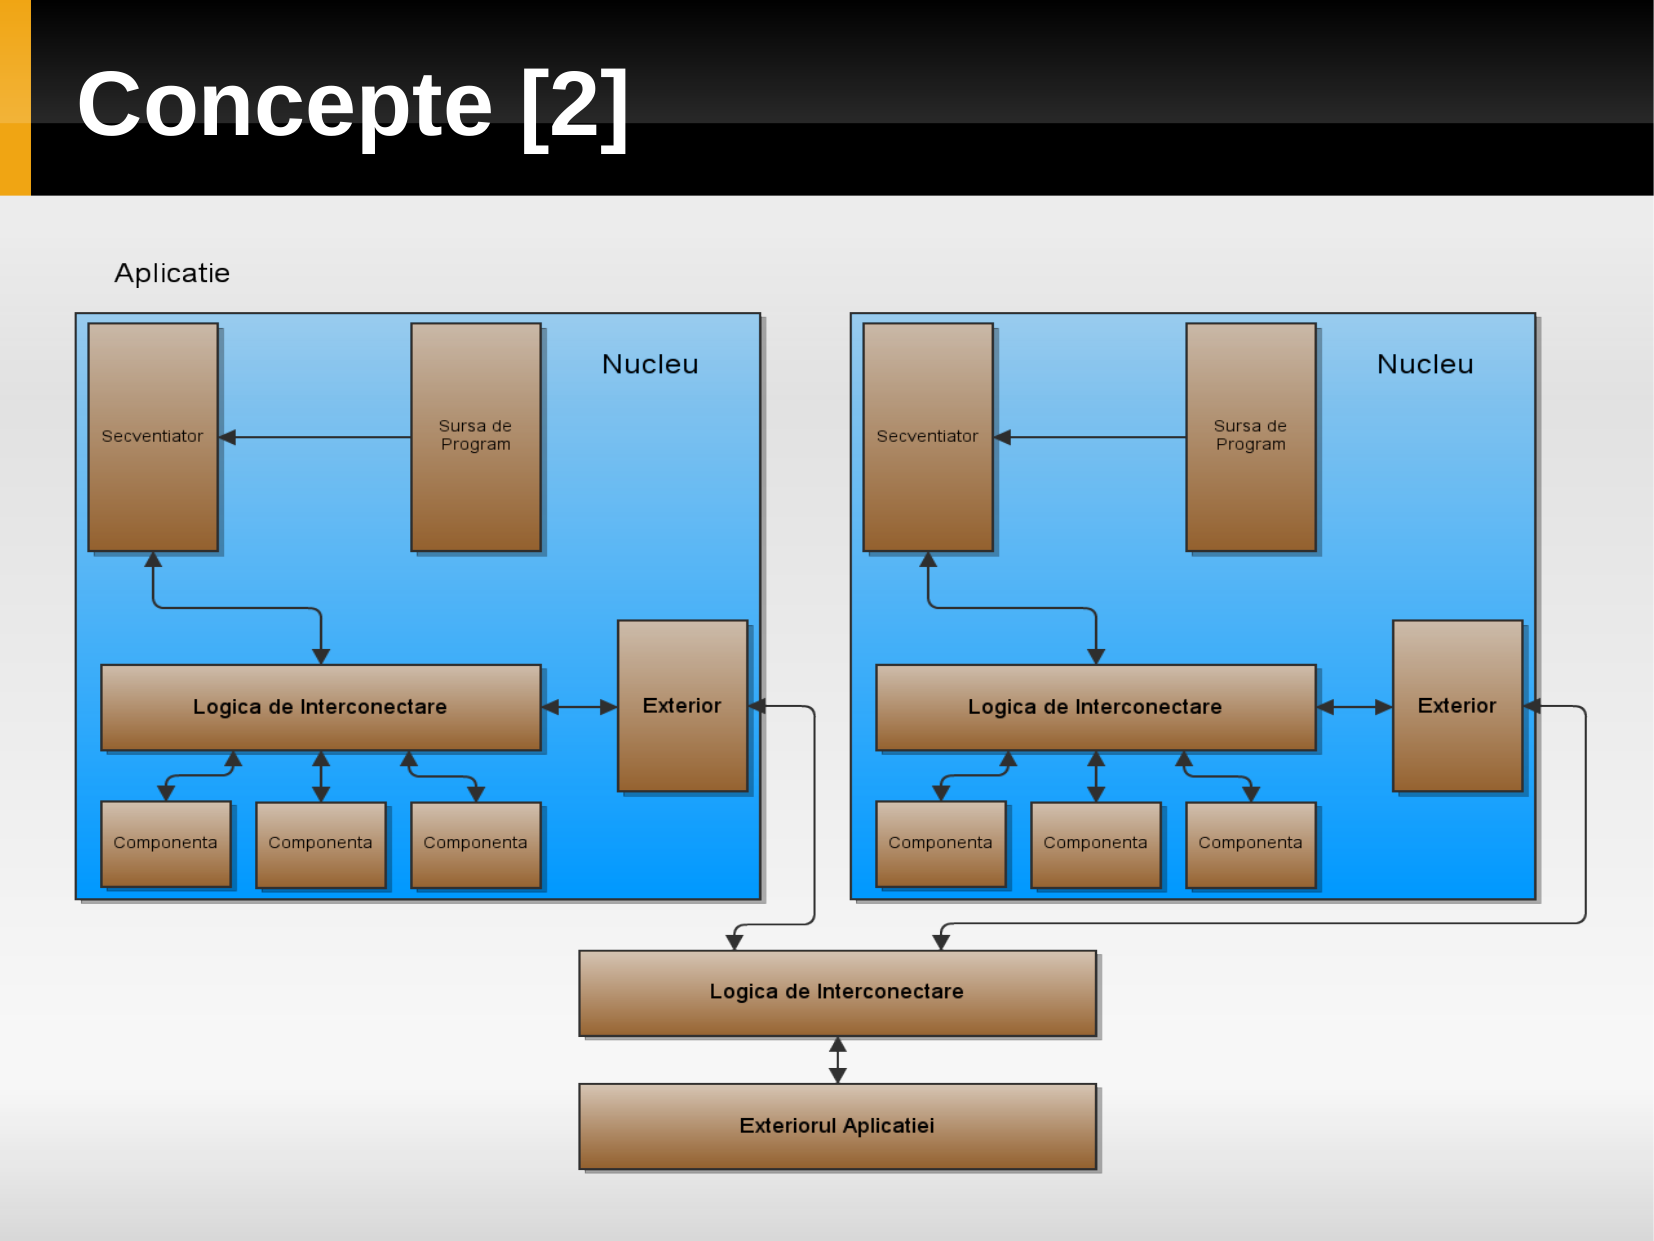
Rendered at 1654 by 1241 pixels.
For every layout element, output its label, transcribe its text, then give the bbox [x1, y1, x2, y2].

title Concepte [2] [76, 7, 1565, 200]
picture [0, 0, 1654, 1241]
